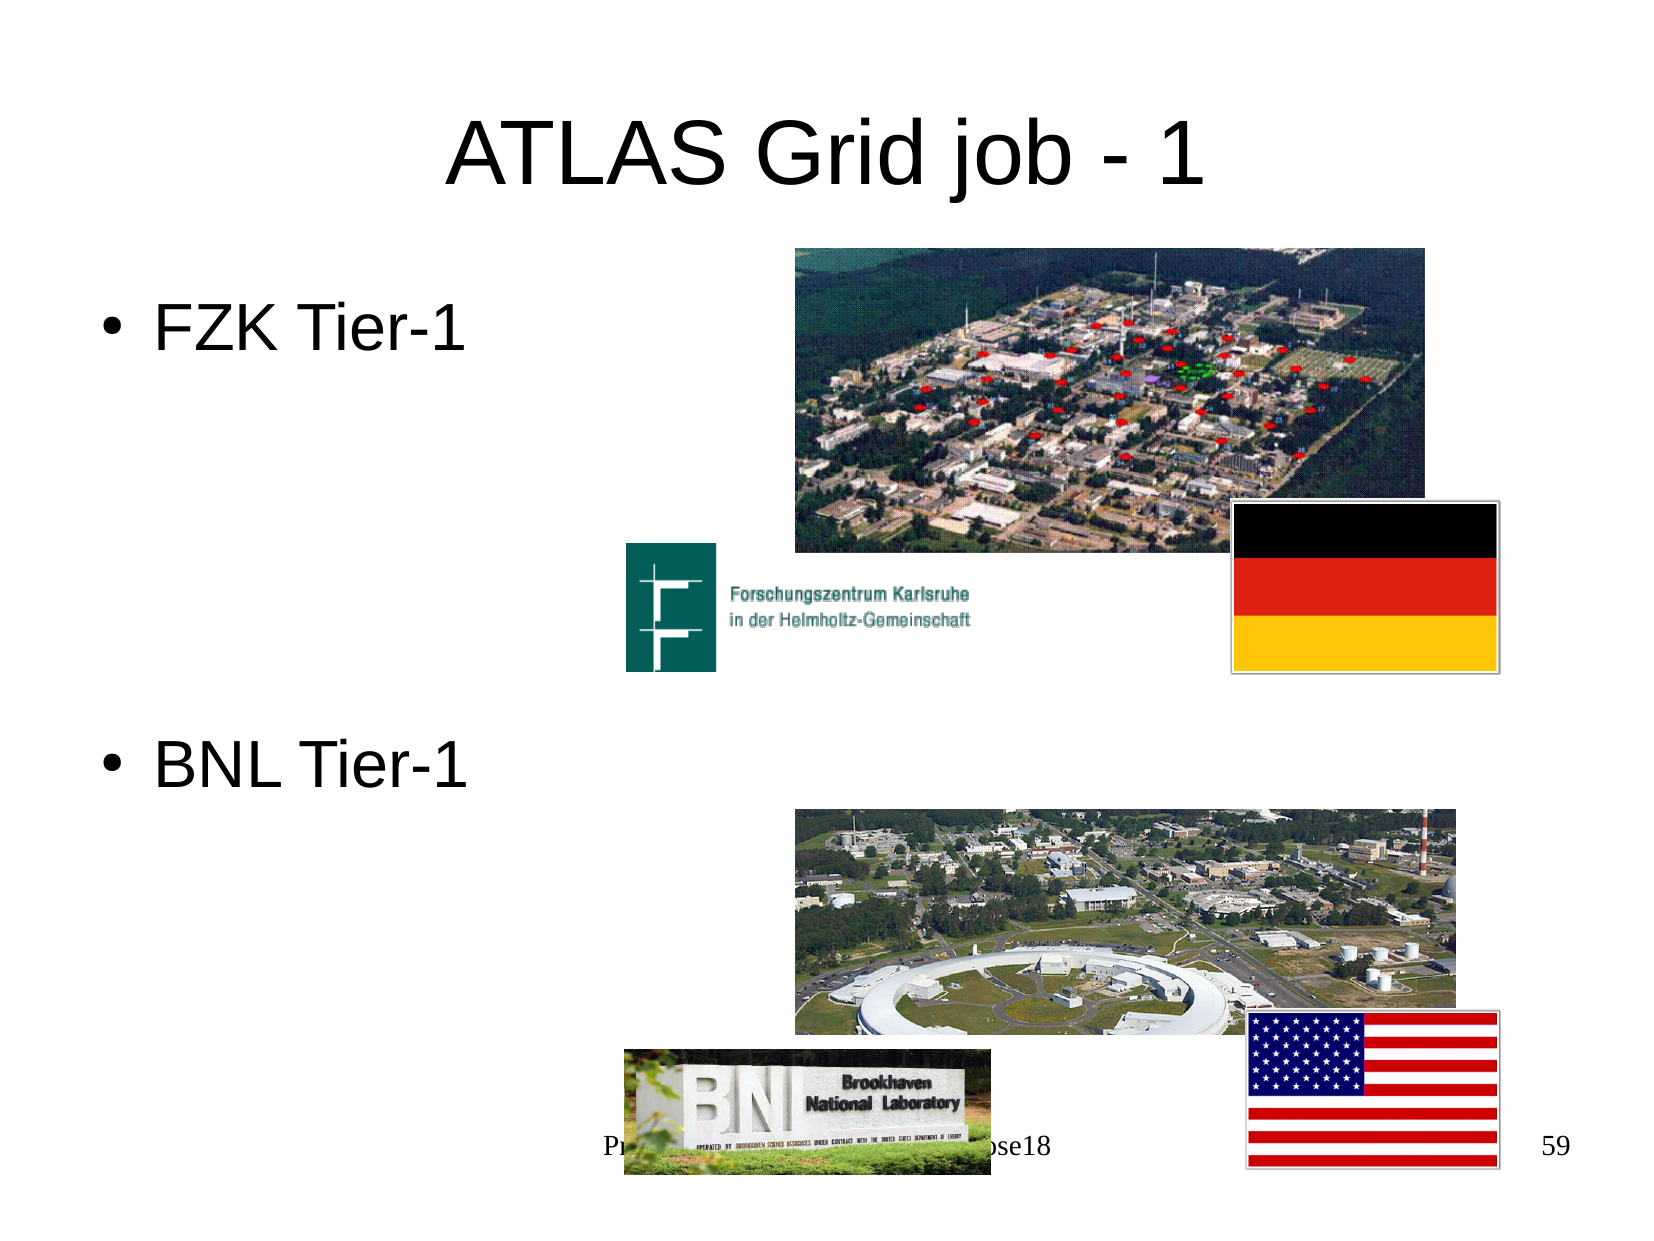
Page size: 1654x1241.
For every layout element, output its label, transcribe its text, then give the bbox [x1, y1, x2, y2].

list BNL Tier-1 [82, 727, 1571, 1188]
picture [626, 257, 1501, 676]
list FZK Tier-1 [82, 290, 1571, 727]
title ATLAS Grid job - 1 [82, 49, 1571, 257]
